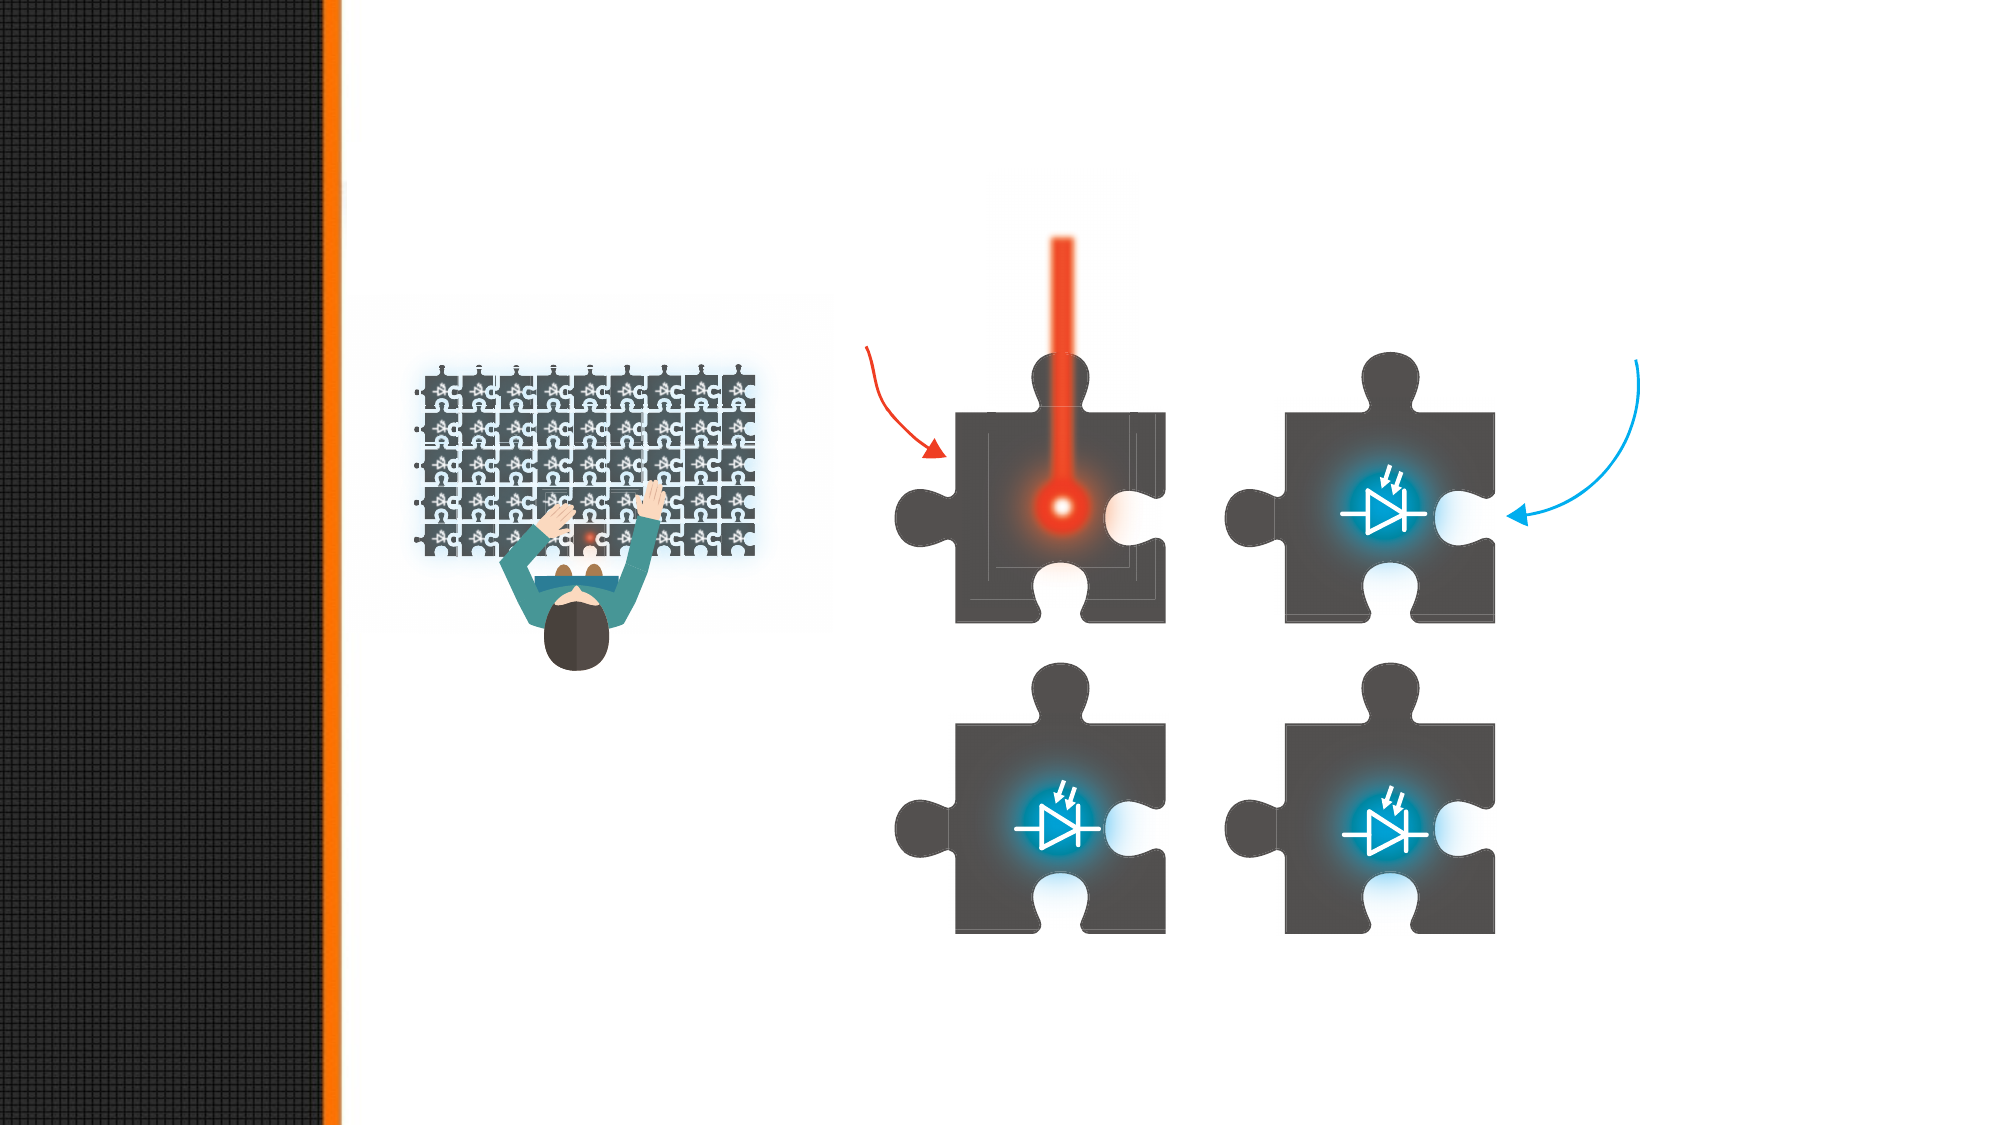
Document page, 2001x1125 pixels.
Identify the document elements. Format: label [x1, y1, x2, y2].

picture [864, 155, 1641, 936]
picture [344, 294, 834, 671]
